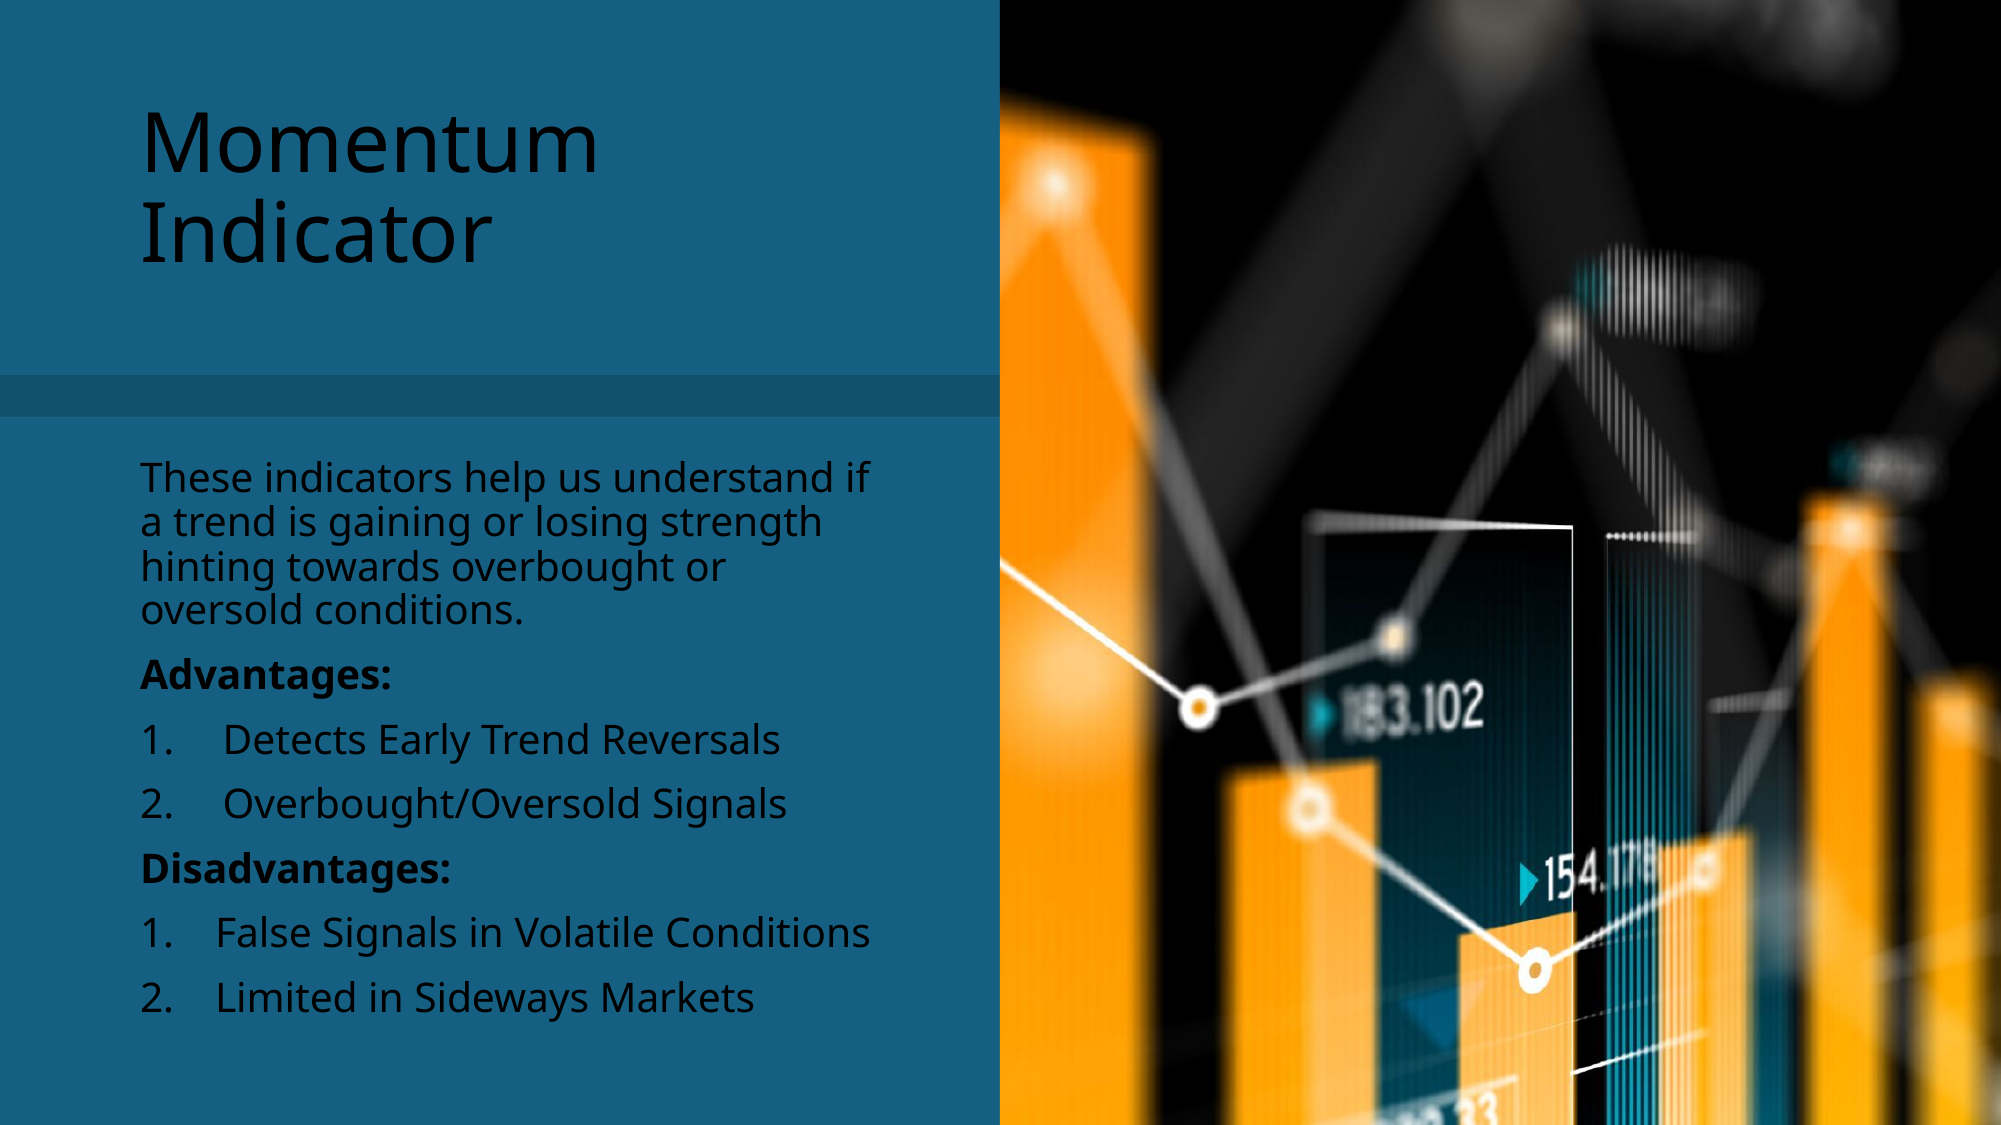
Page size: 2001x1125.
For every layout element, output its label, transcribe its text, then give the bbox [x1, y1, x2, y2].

picture [999, 0, 2000, 1125]
title Momentum Indicator [124, 57, 888, 324]
text_box [0, 0, 999, 1125]
list These indicators help us understand if a trend is gaining or losing strength hinting towards overbought or oversold conditions. Advantages: Detects Early Trend Reversals Overbought/Oversold Signals Disadvantages: 1. False Signals in Volatile Conditions 2. Limited in Sideways Markets [124, 450, 888, 1043]
